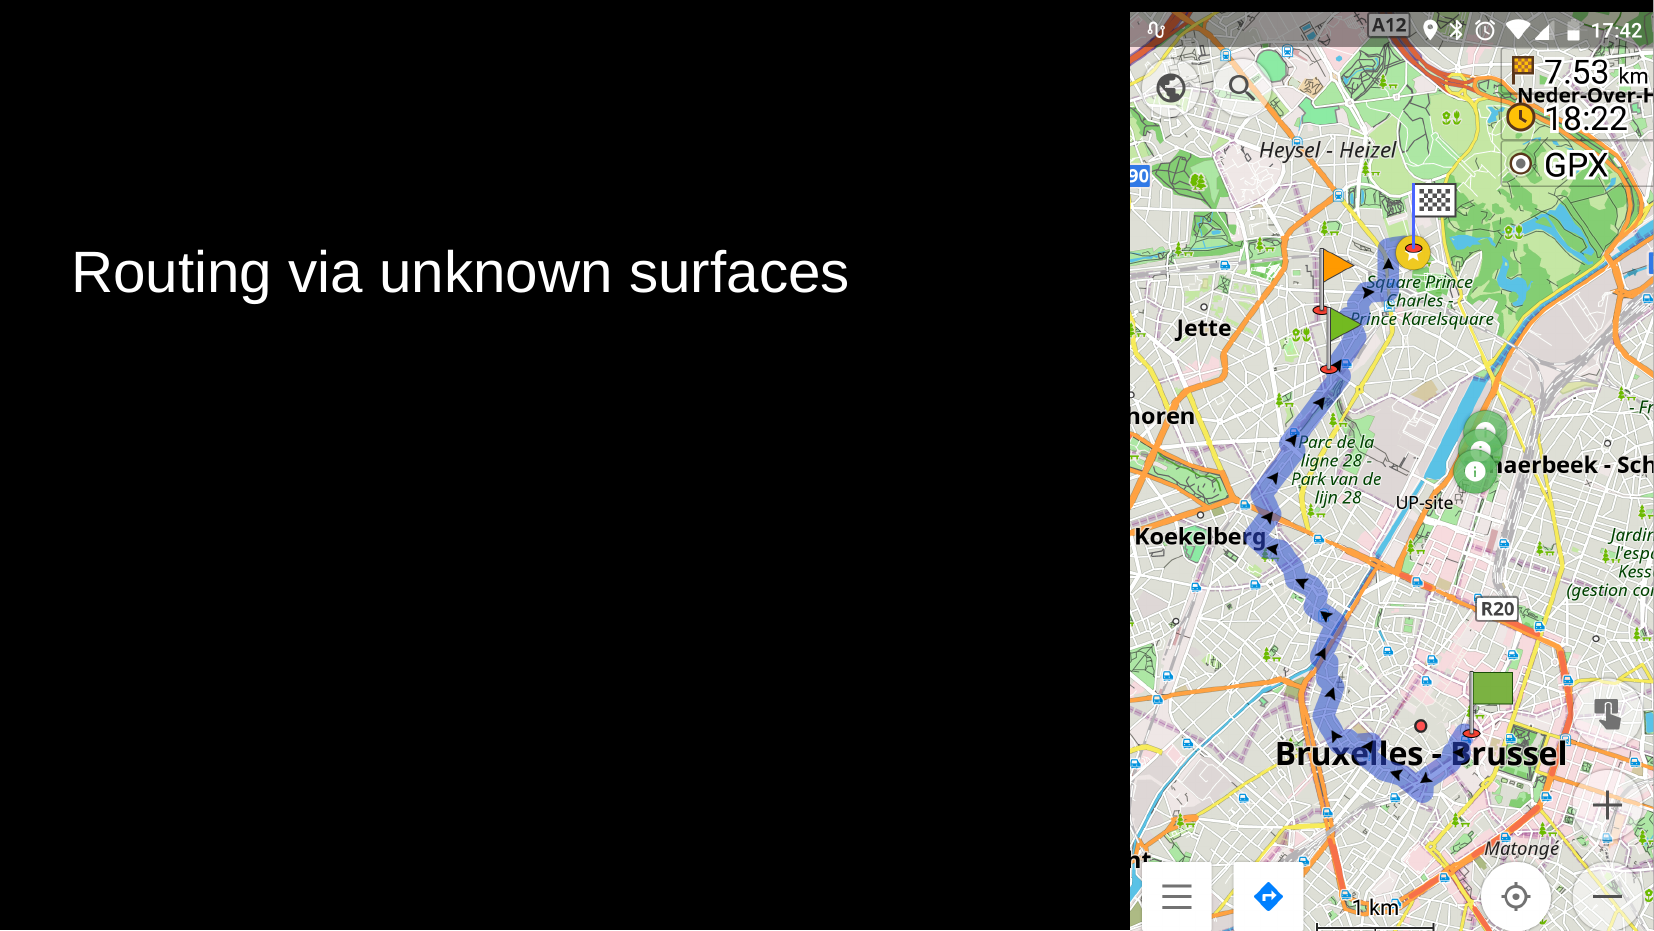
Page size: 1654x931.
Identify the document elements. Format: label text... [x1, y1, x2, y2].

picture [1130, 12, 1654, 931]
list Routing via unknown surfaces [56, 208, 1130, 827]
